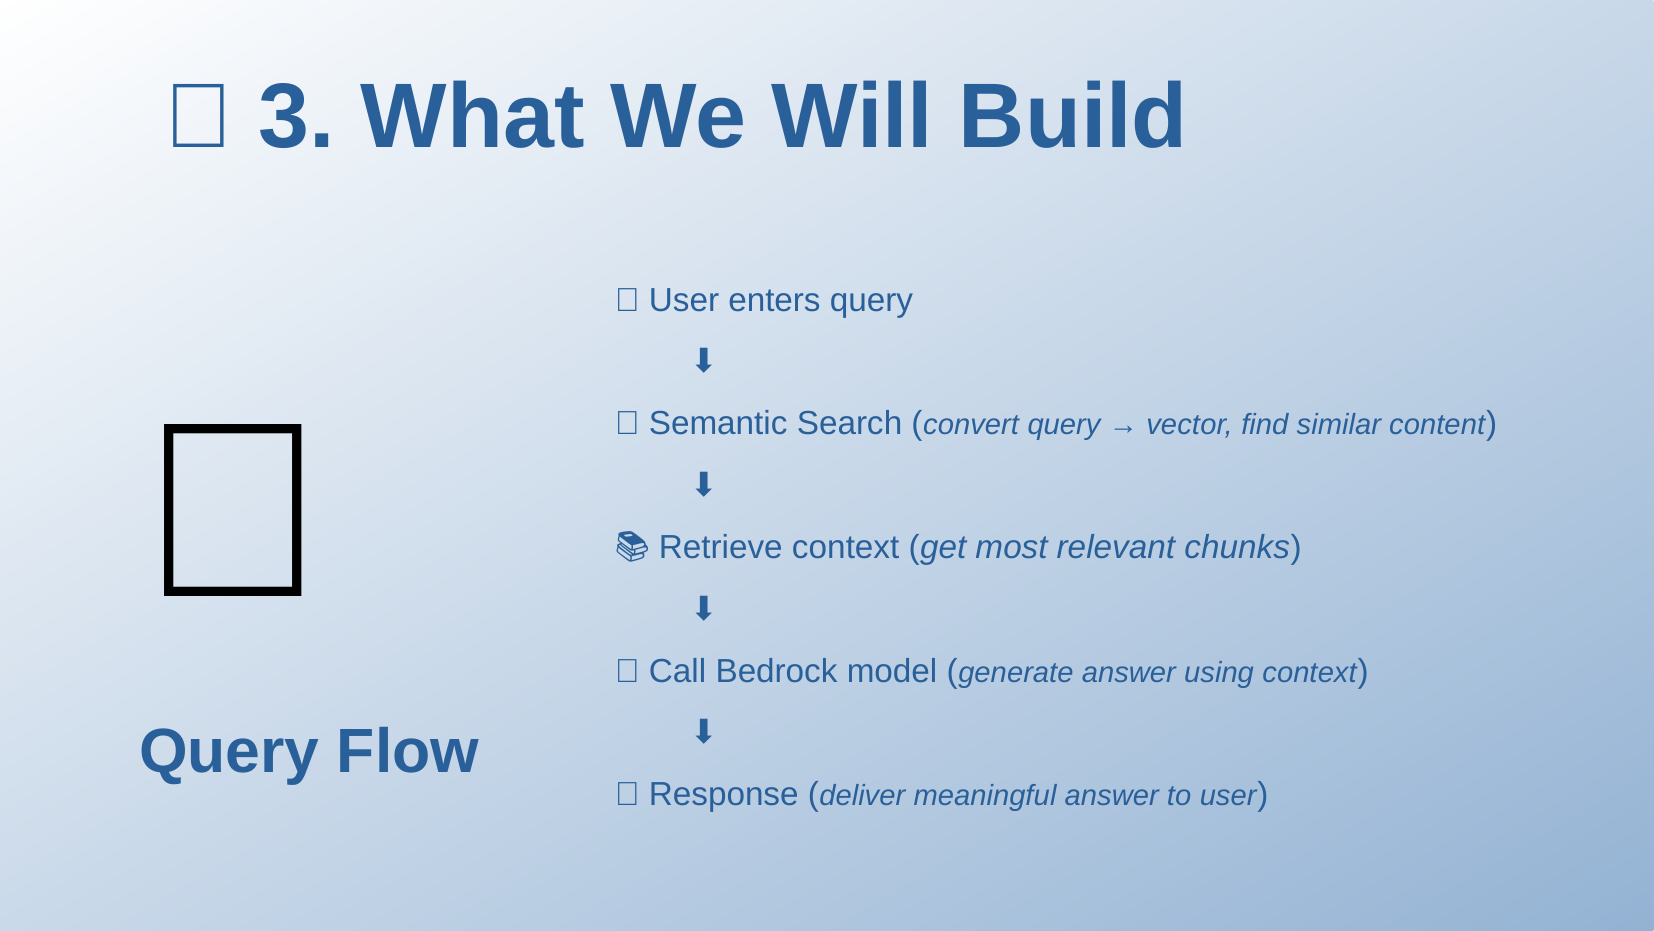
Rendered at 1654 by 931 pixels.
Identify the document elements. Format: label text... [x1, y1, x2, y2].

text_box Query Flow [124, 708, 500, 826]
text_box 👤 User enters query ⬇️ 🧠 Semantic Search (convert query → vector, find similar content) ⬇️ 📚 Retrieve context (get most relevant chunks) ⬇️ 🤖 Call Bedrock model (generate answer using context) ⬇️ 💡 Response (deliver meaningful answer to user) [600, 211, 1576, 883]
text_box 🚀 3. What We Will Build [150, 57, 1613, 188]
text_box 💬 [124, 363, 500, 708]
